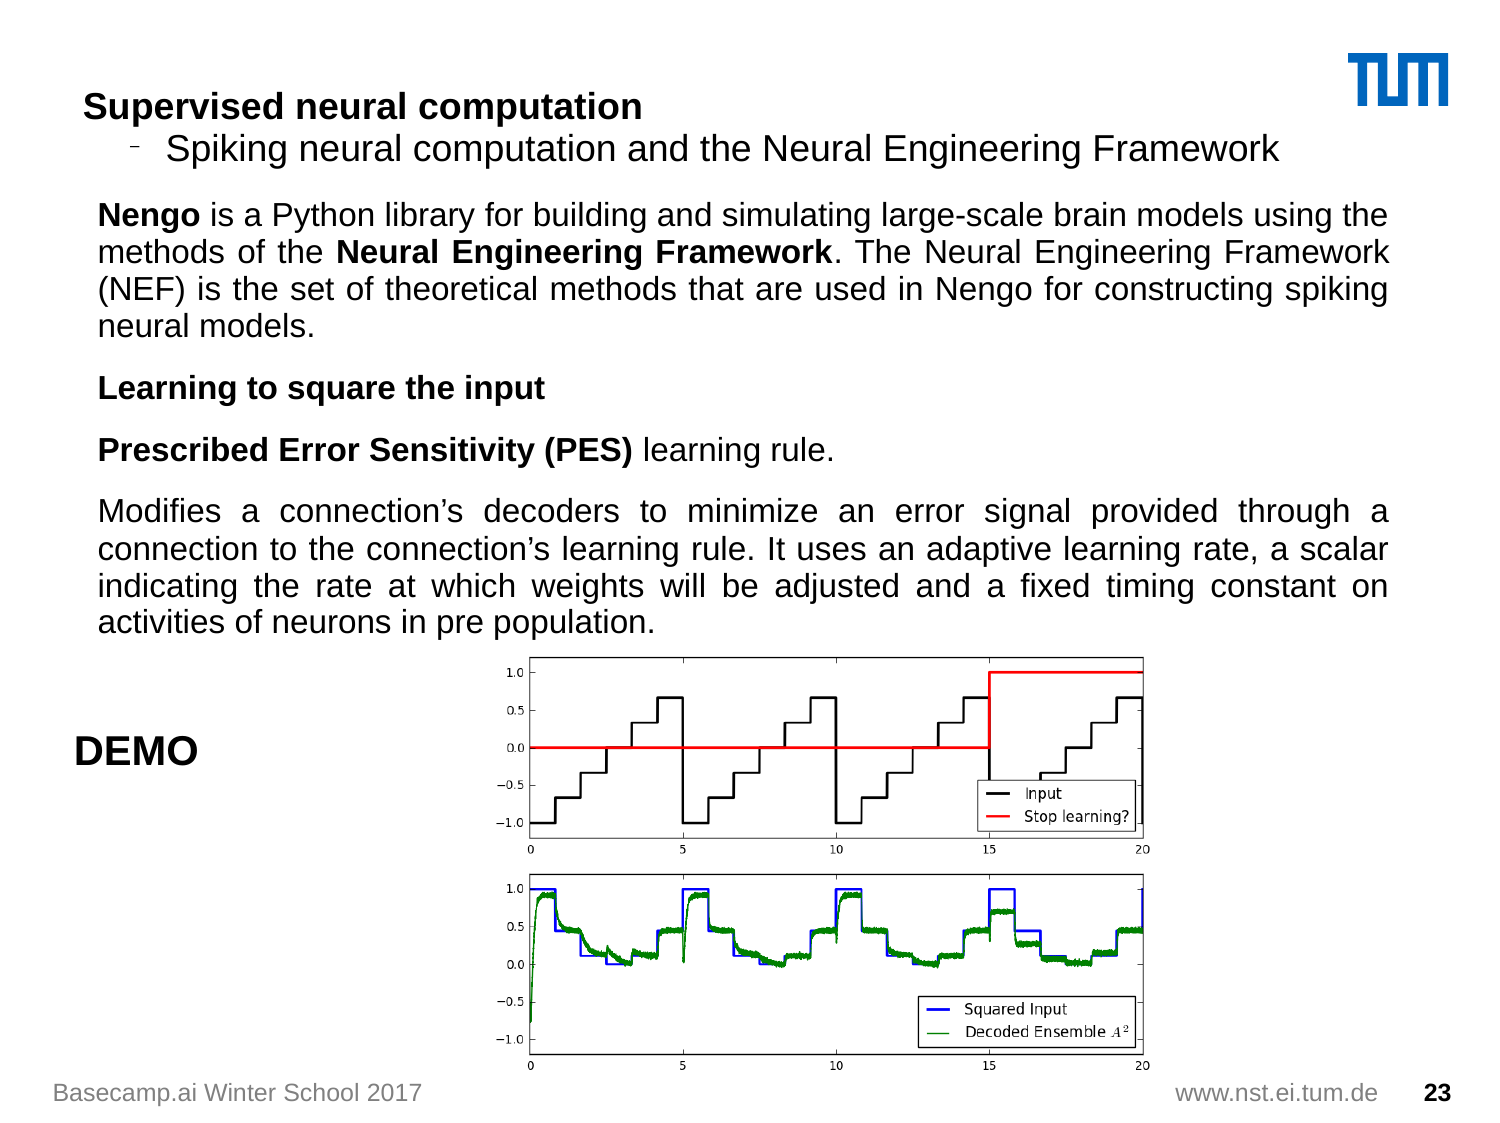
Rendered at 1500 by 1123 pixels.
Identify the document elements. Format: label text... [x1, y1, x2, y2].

text_box Supervised neural computation Spiking neural computation and the Neural Engineering Framework [68, 77, 1406, 343]
text_box DEMO [59, 720, 225, 782]
text_box Nengo is a Python library for building and simulating large-scale brain models using the methods of the Neural Engineering Framework. The Neural Engineering Framework (NEF) is the set of theoretical methods that are used in Nengo for constructing spiking neural models. Learning to square the input Prescribed Error Sensitivity (PES) learning rule. Modifies a connection’s decoders to minimize an error signal provided through a connection to the connection’s learning rule. It uses an adaptive learning rate, a scalar indicating the rate at which weights will be adjusted and a fixed timing constant on activities of neurons in pre population. [82, 188, 1406, 711]
picture [486, 649, 1158, 1080]
